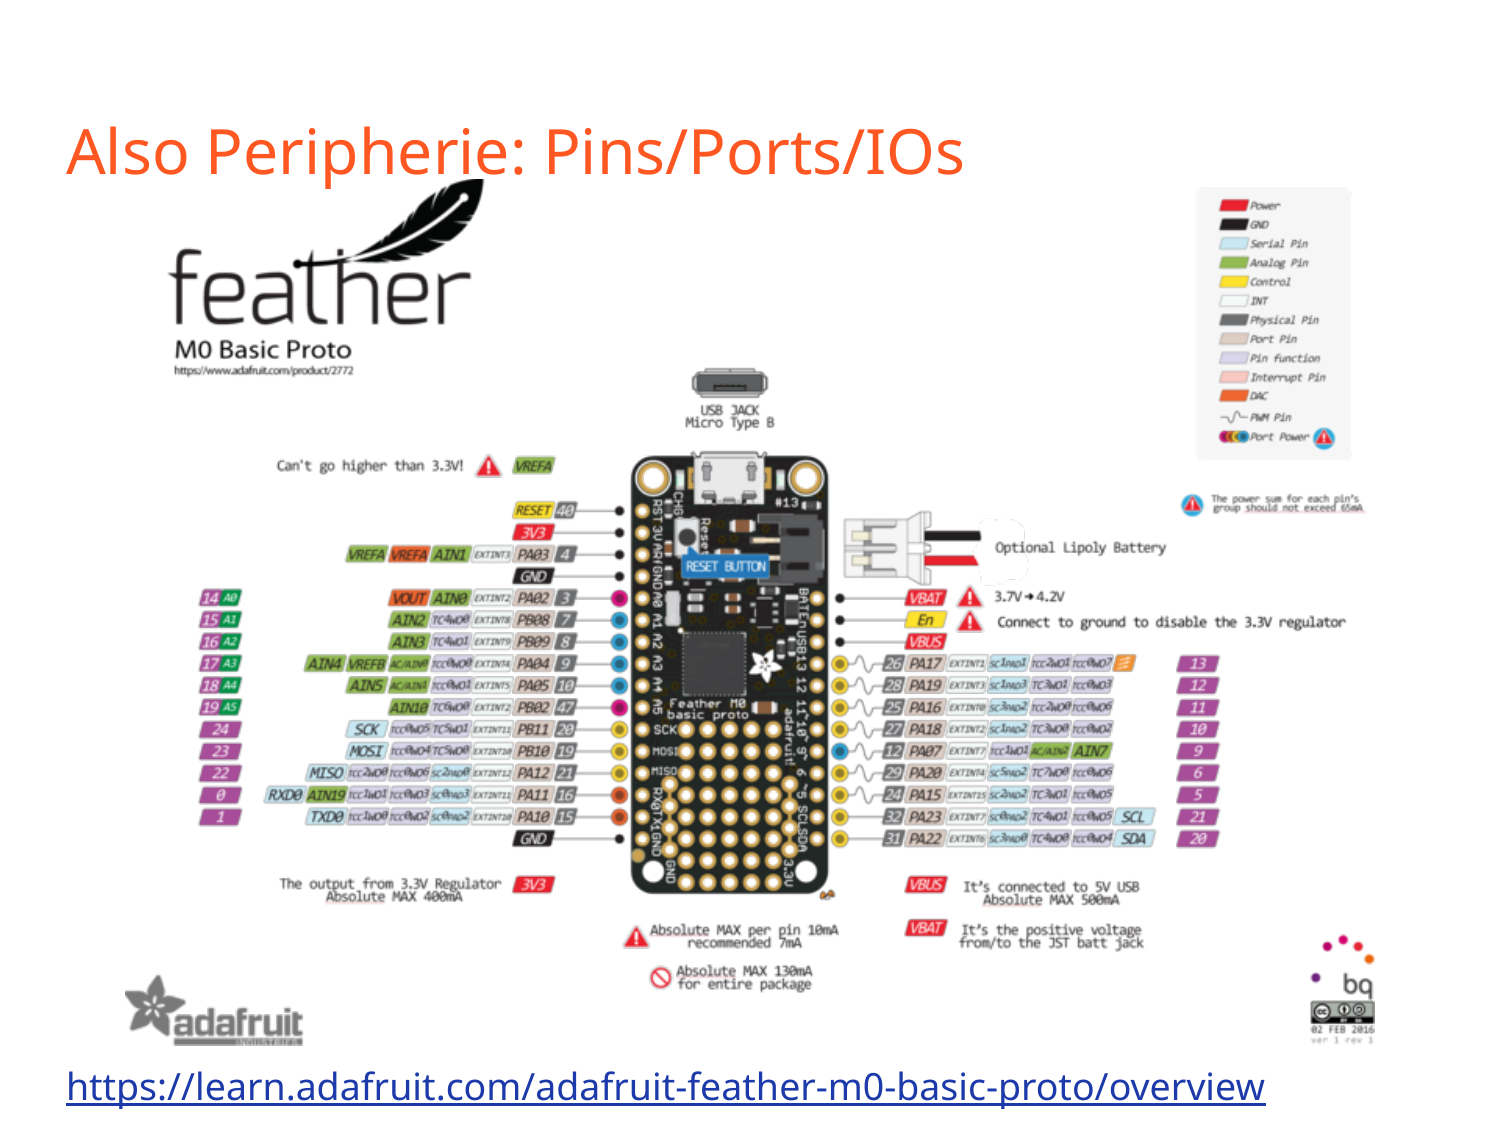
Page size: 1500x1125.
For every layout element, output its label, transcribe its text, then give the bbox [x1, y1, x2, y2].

list https://learn.adafruit.com/adafruit-feather-m0-basic-proto/overview [51, 1047, 1449, 1125]
picture [125, 179, 1375, 1046]
title Also Peripherie: Pins/Ports/IOs [51, 97, 1449, 223]
